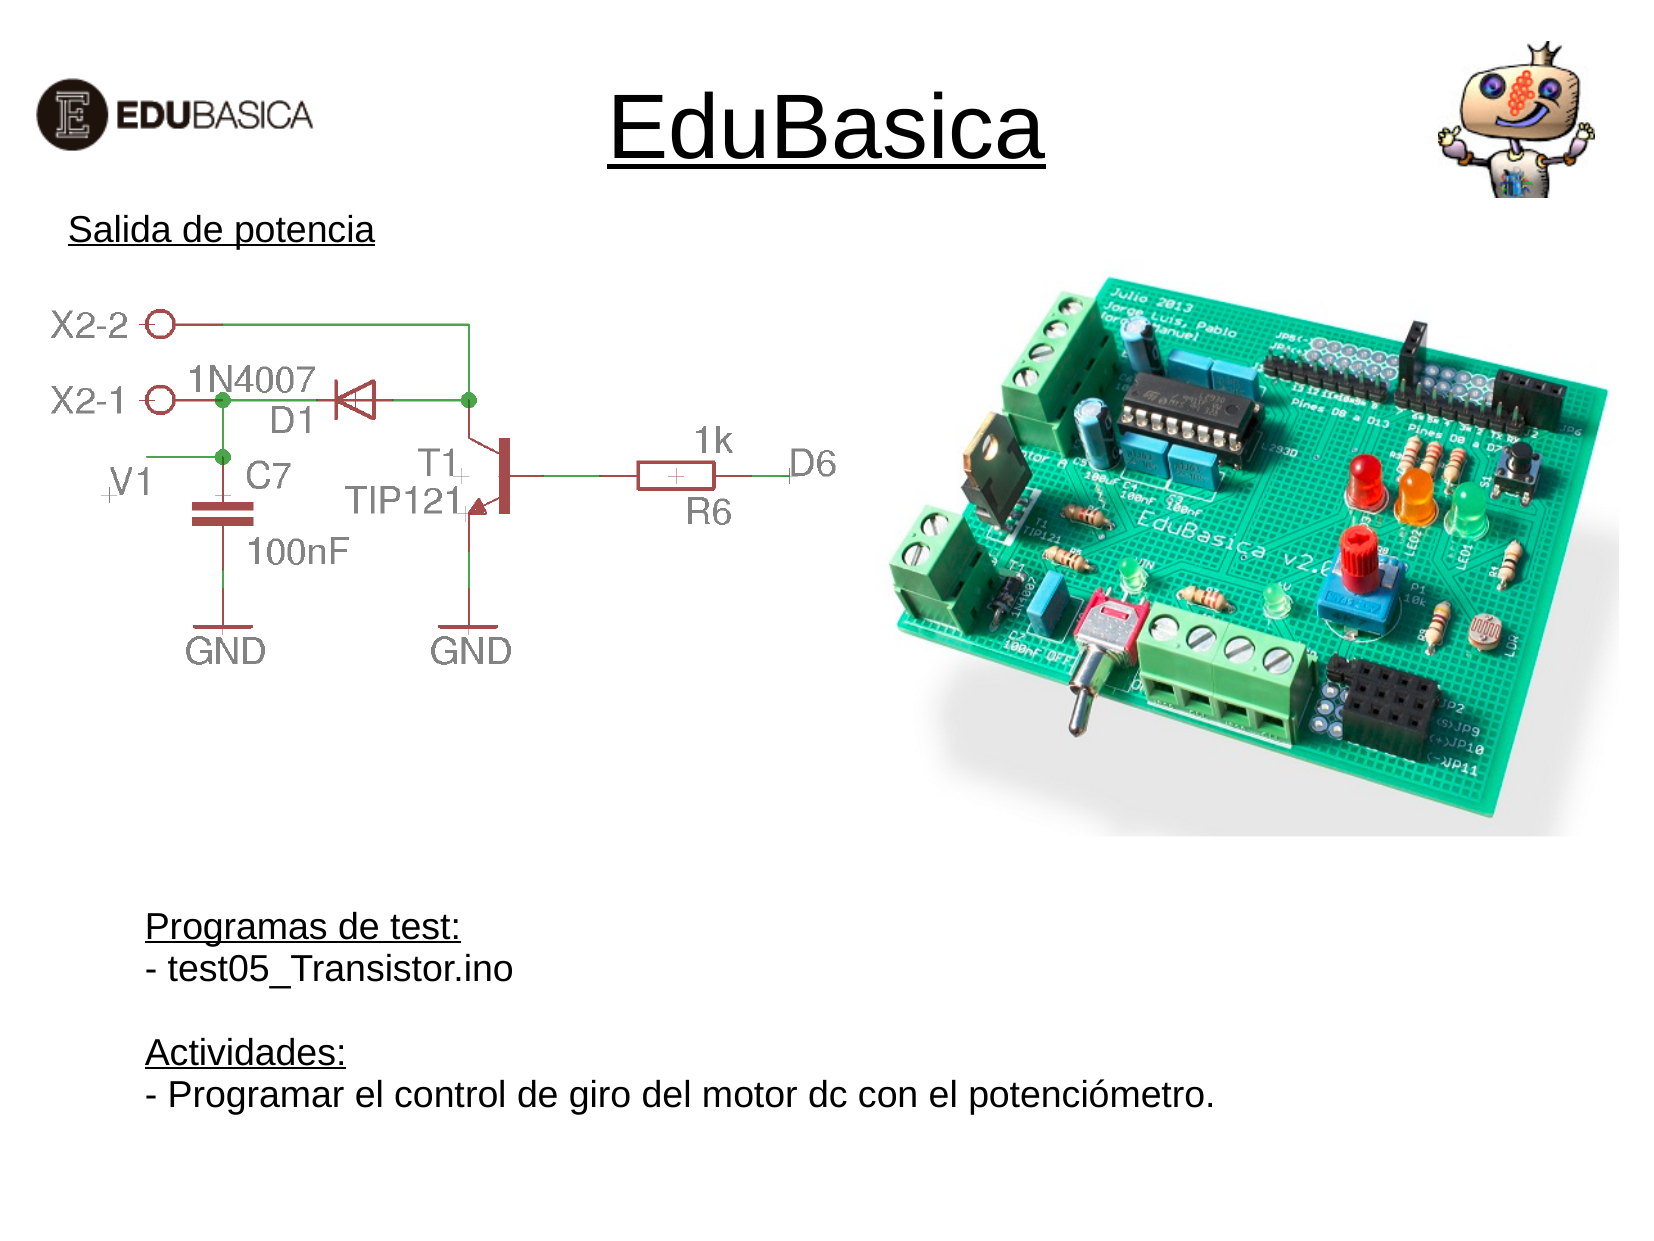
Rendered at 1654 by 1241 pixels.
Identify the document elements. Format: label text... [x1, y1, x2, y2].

text_box Programas de test: - test05_Transistor.ino Actividades: - Programar el control de giro del motor dc con el potenciómetro. [129, 897, 1232, 1123]
title EduBasica [82, 23, 1571, 231]
picture [875, 261, 1619, 839]
picture [1438, 41, 1595, 198]
picture [23, 298, 851, 689]
text_box Salida de potencia [53, 200, 391, 258]
picture [35, 77, 316, 154]
